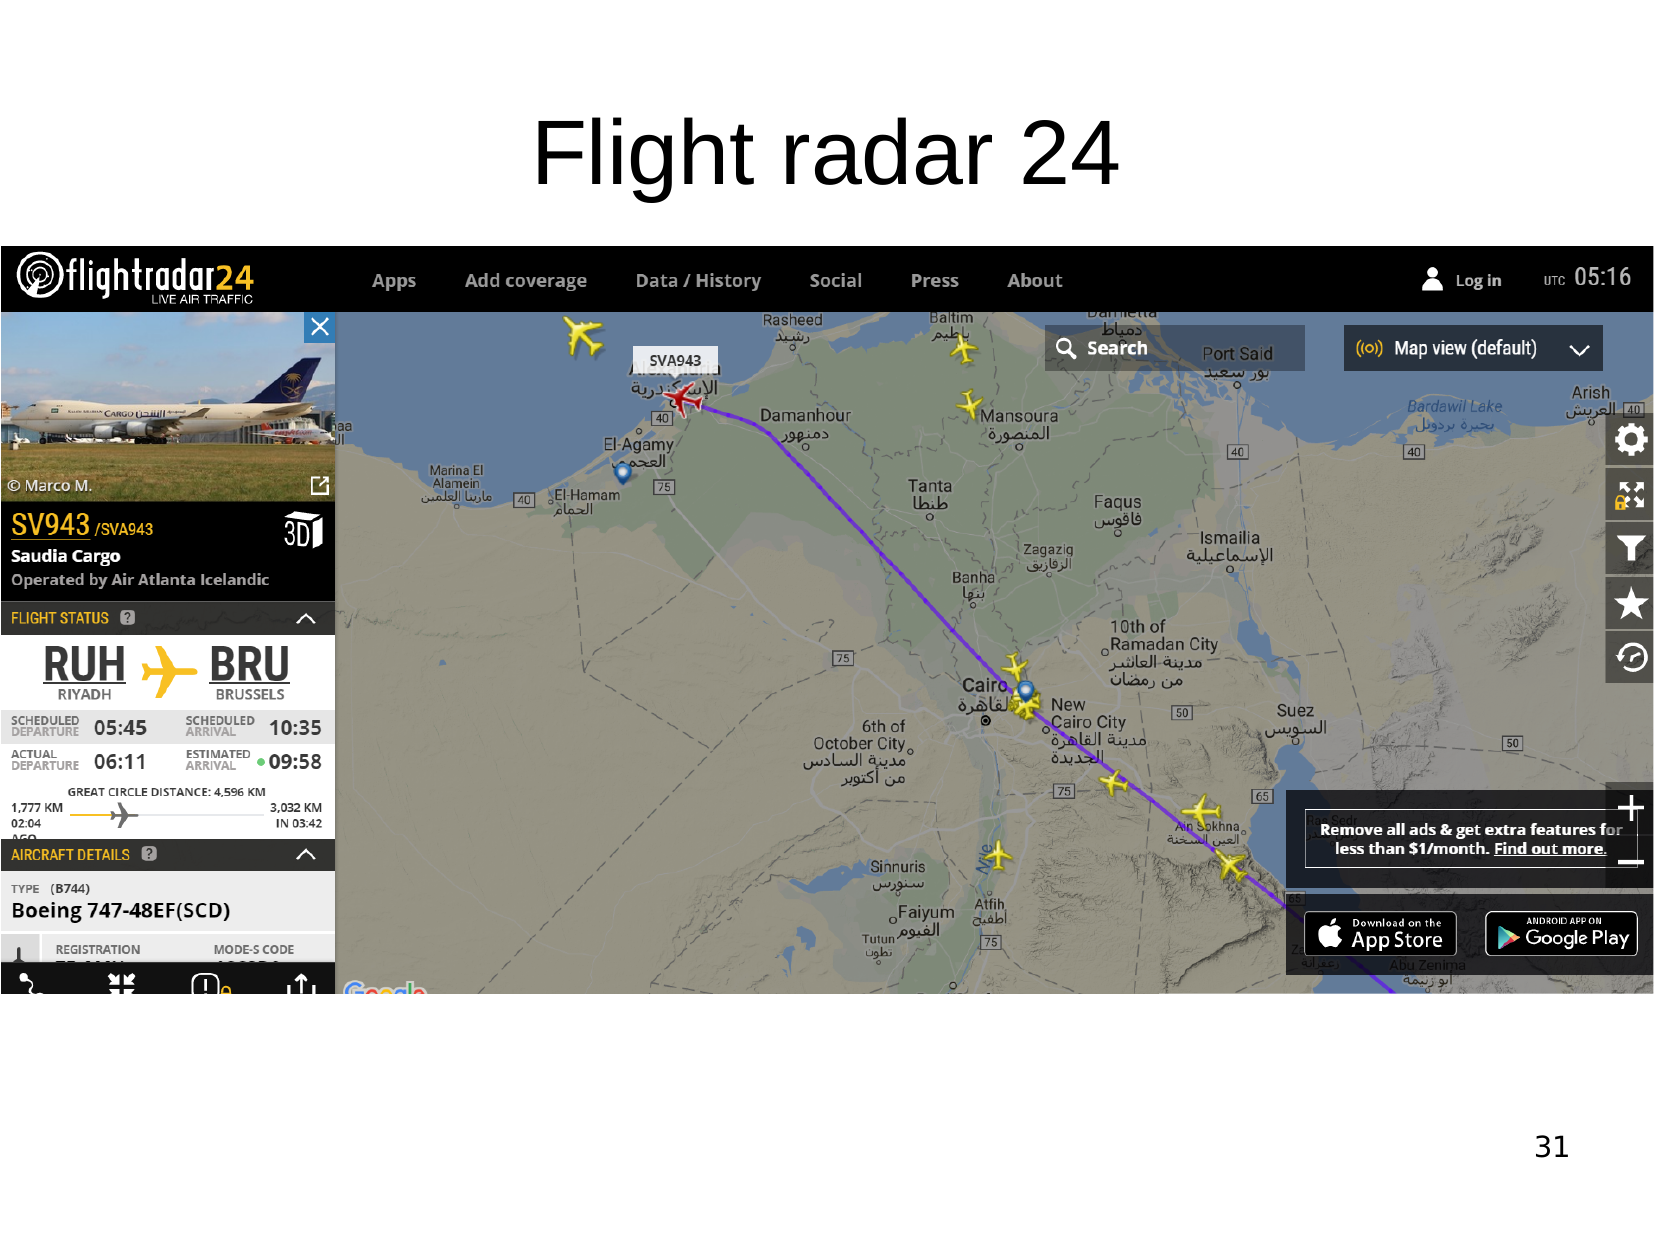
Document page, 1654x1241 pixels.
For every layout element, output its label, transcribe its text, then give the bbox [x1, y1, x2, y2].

picture [1, 246, 1654, 994]
title Flight radar 24 [82, 49, 1571, 246]
